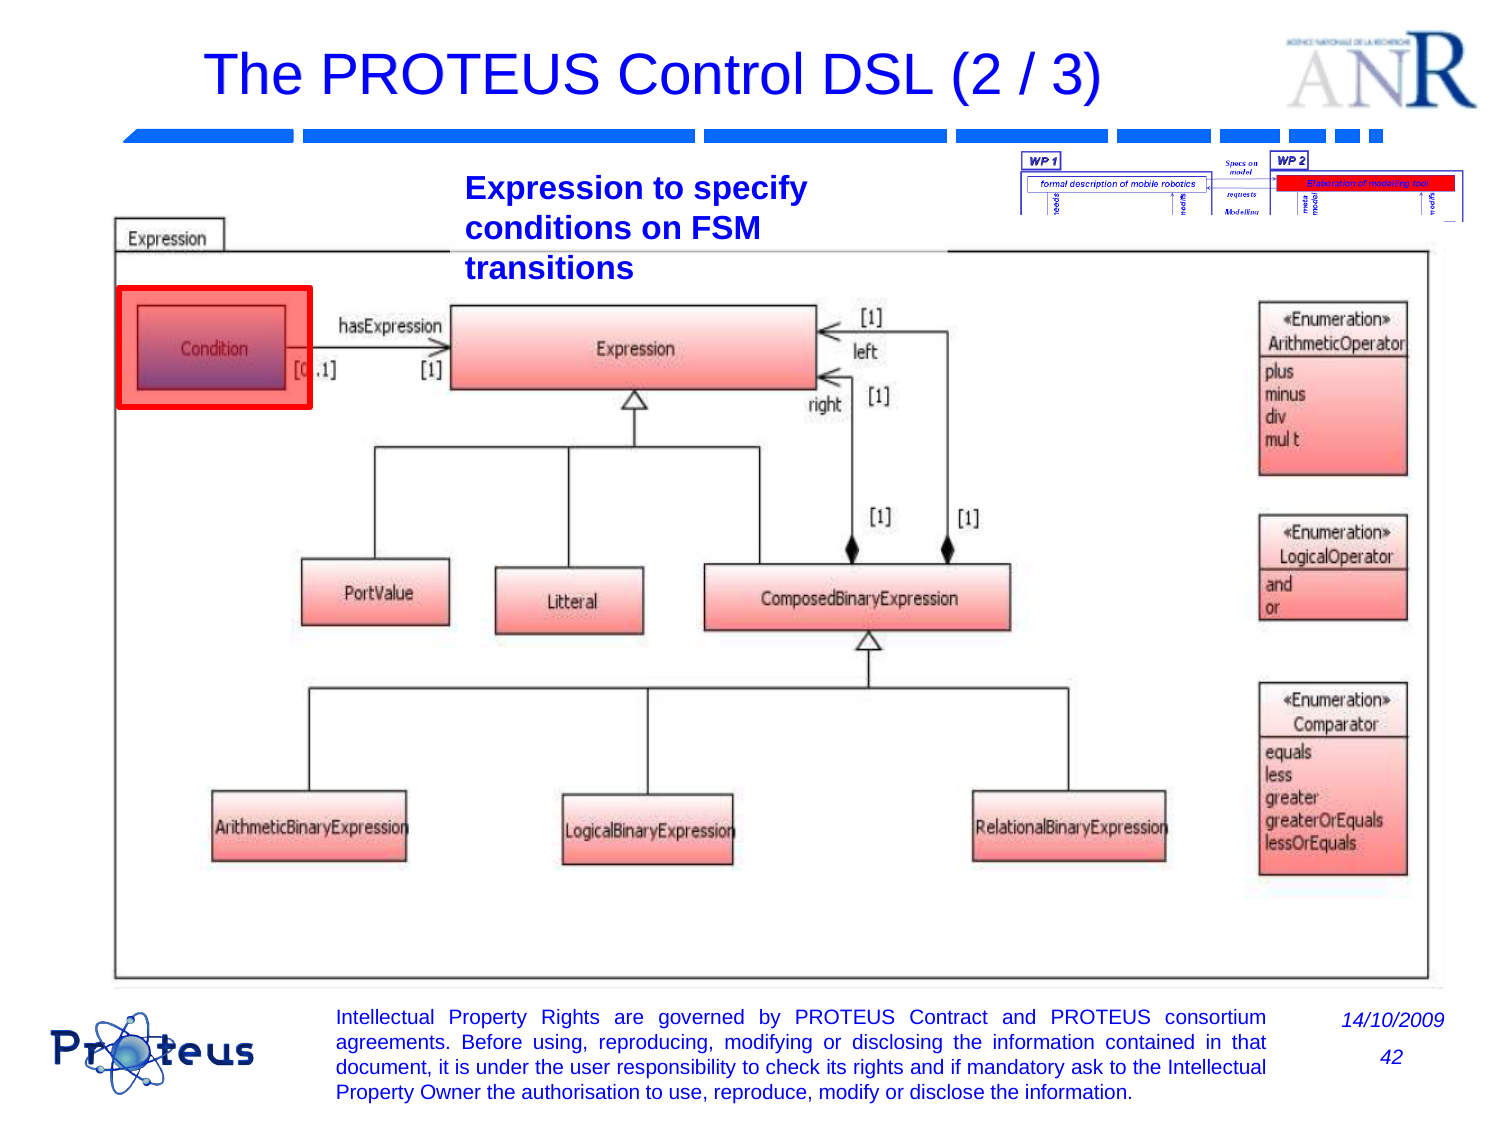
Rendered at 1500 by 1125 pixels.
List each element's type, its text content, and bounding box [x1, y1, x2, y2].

text_box [119, 287, 311, 408]
text_box Expression to specify conditions on FSM transitions [450, 158, 948, 294]
title The PROTEUS Control DSL (2 / 3) [23, 11, 1264, 130]
picture [1281, 27, 1484, 115]
picture [35, 150, 1473, 1101]
